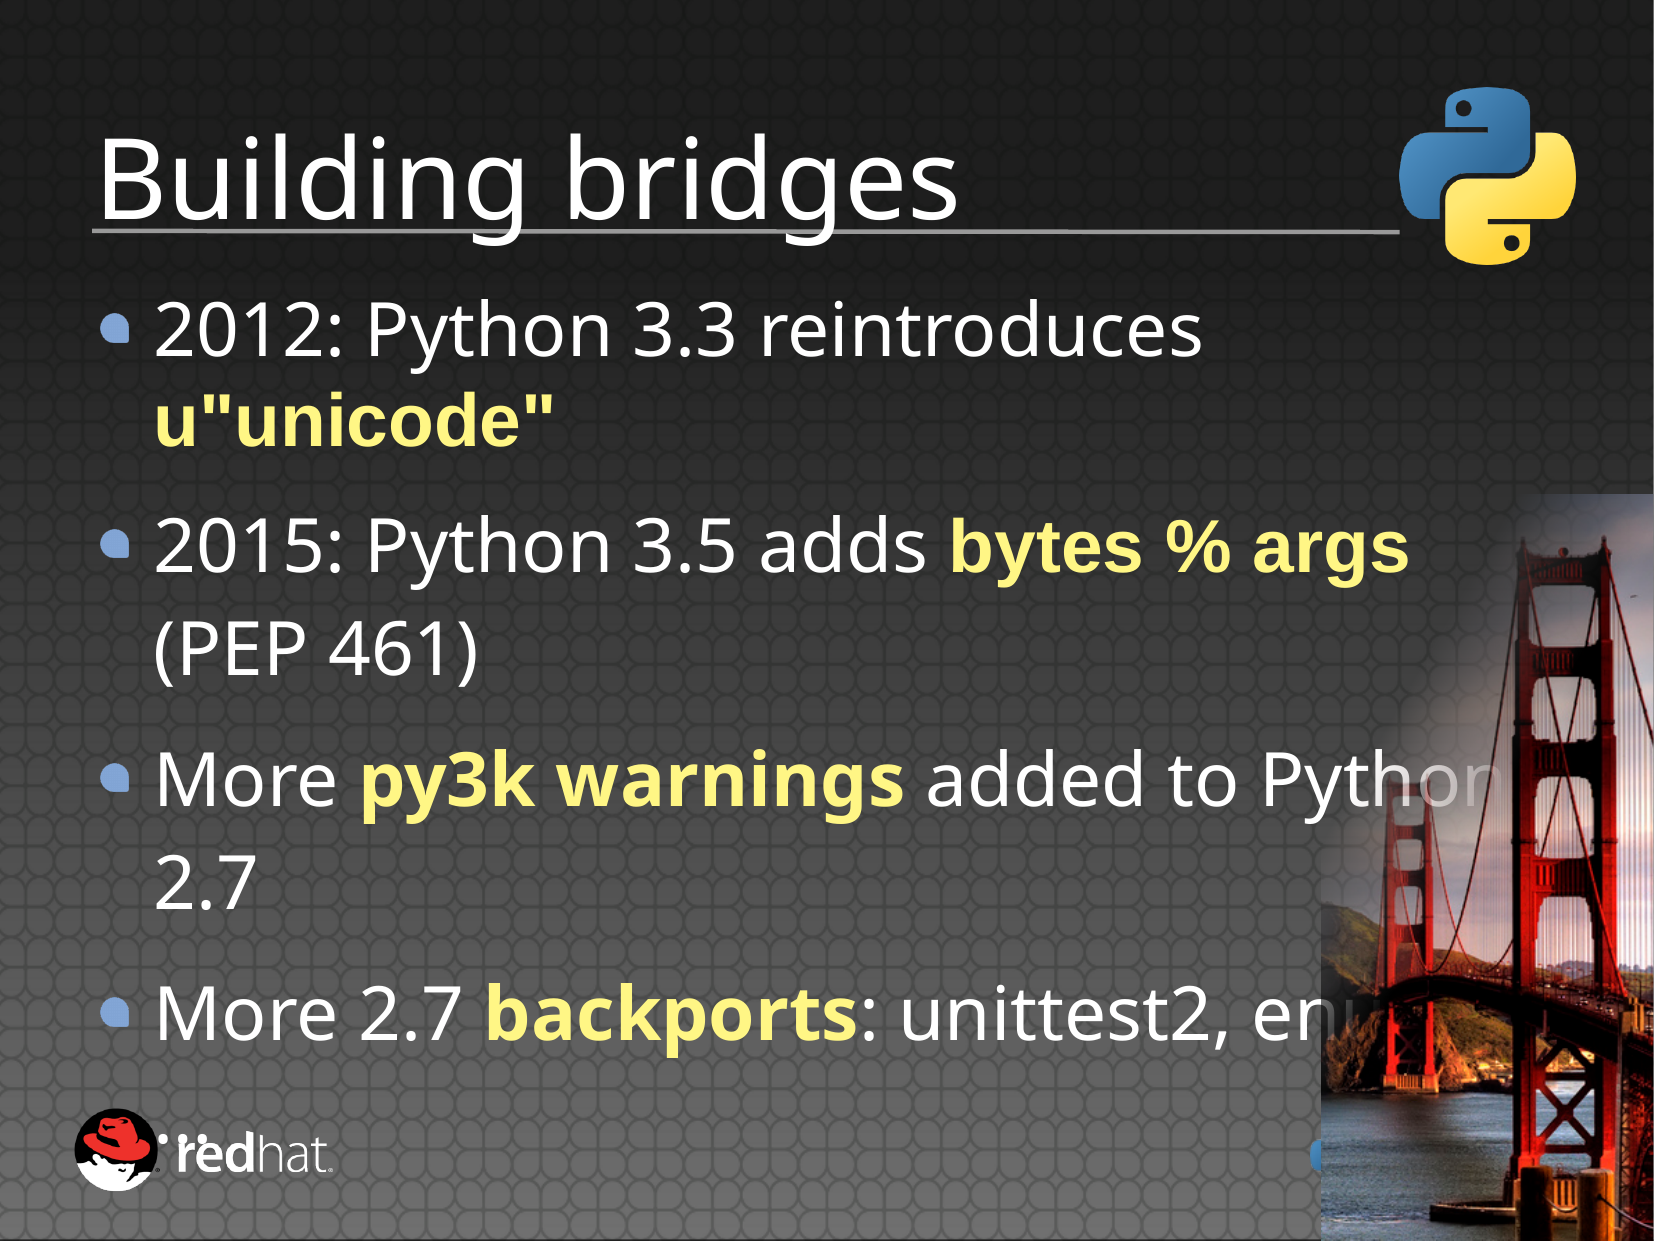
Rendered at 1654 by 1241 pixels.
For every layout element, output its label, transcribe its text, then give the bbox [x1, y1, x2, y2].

picture [0, 0, 1654, 1241]
title Building bridges [94, 100, 1426, 251]
list 2012: Python 3.3 reintroduces u"unicode" 2015: Python 3.5 adds bytes % args (PEP 461) More py3k warnings added to Python 2.7 More 2.7 backports: unittest2, enum34, … [82, 276, 1571, 1036]
